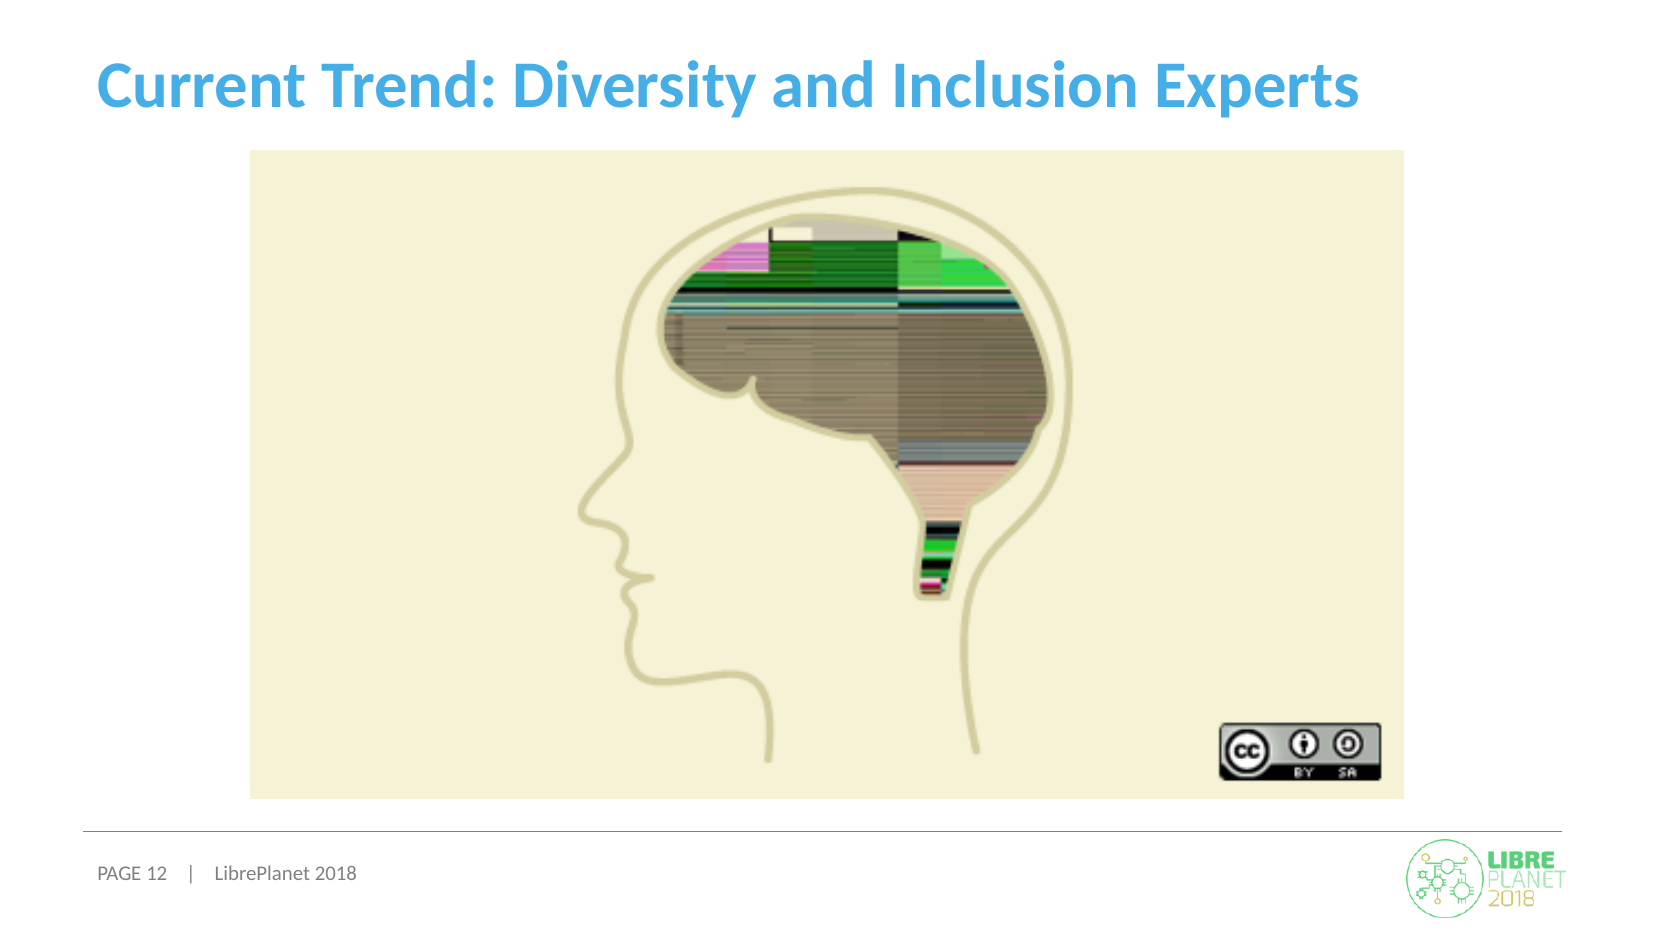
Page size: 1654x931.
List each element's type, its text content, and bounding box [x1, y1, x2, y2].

picture [250, 150, 1404, 799]
text_box Current Trend: Diversity and Inclusion Experts [82, 37, 1571, 125]
picture [1406, 839, 1566, 918]
